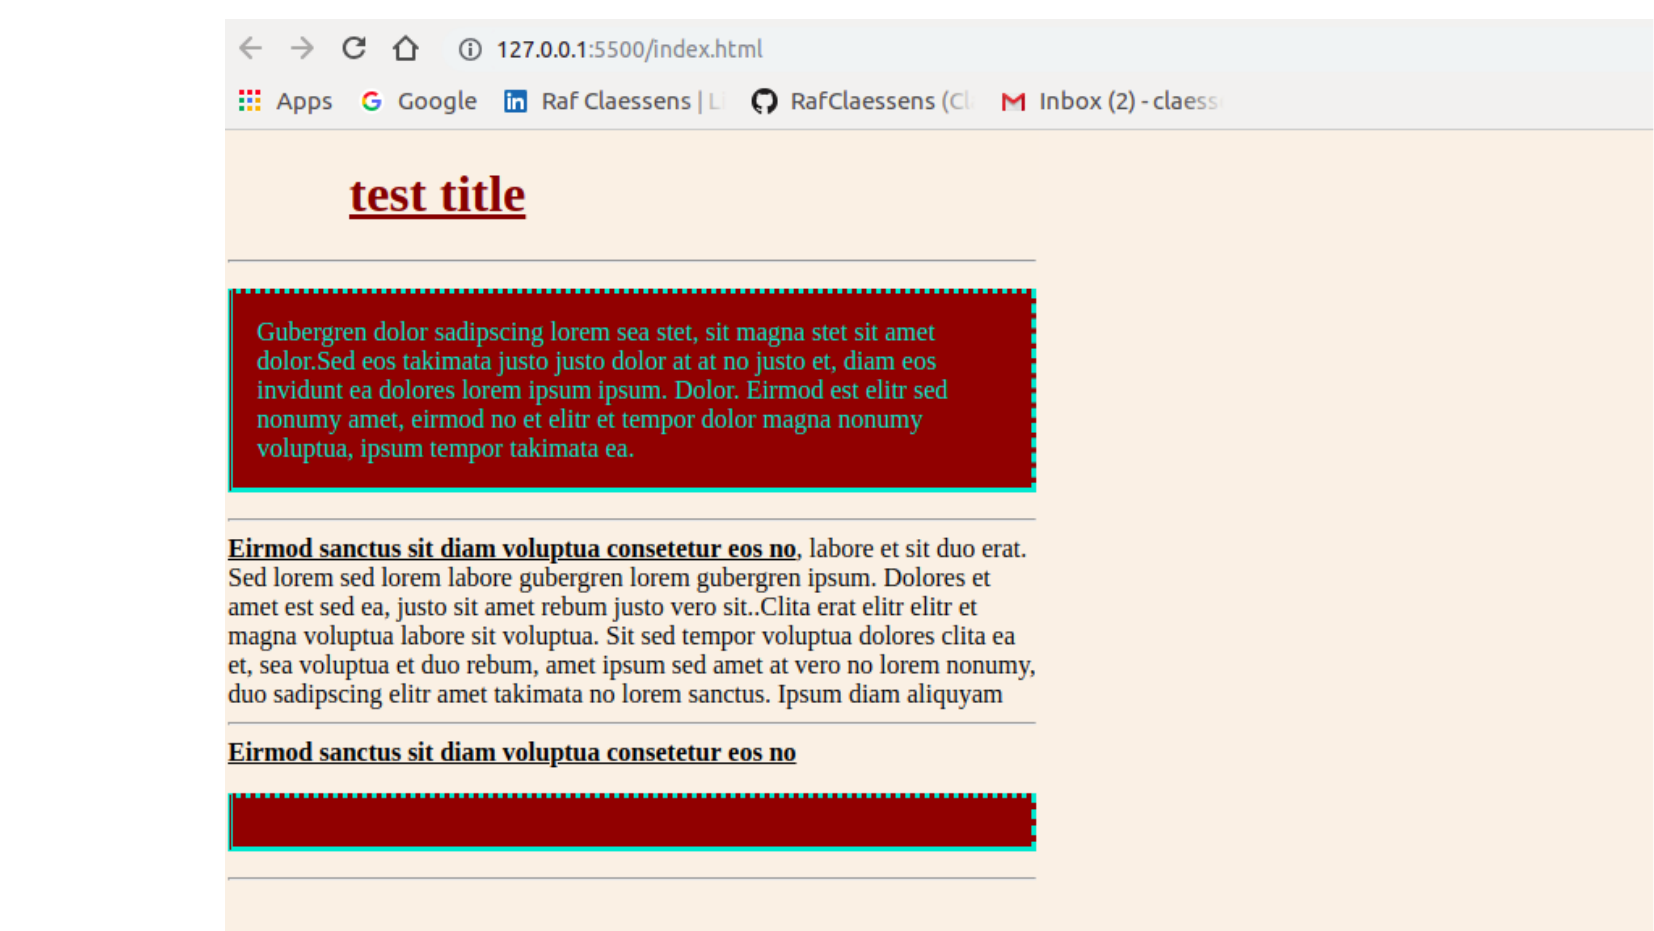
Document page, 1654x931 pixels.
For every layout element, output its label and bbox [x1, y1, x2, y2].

picture [225, 19, 1654, 931]
